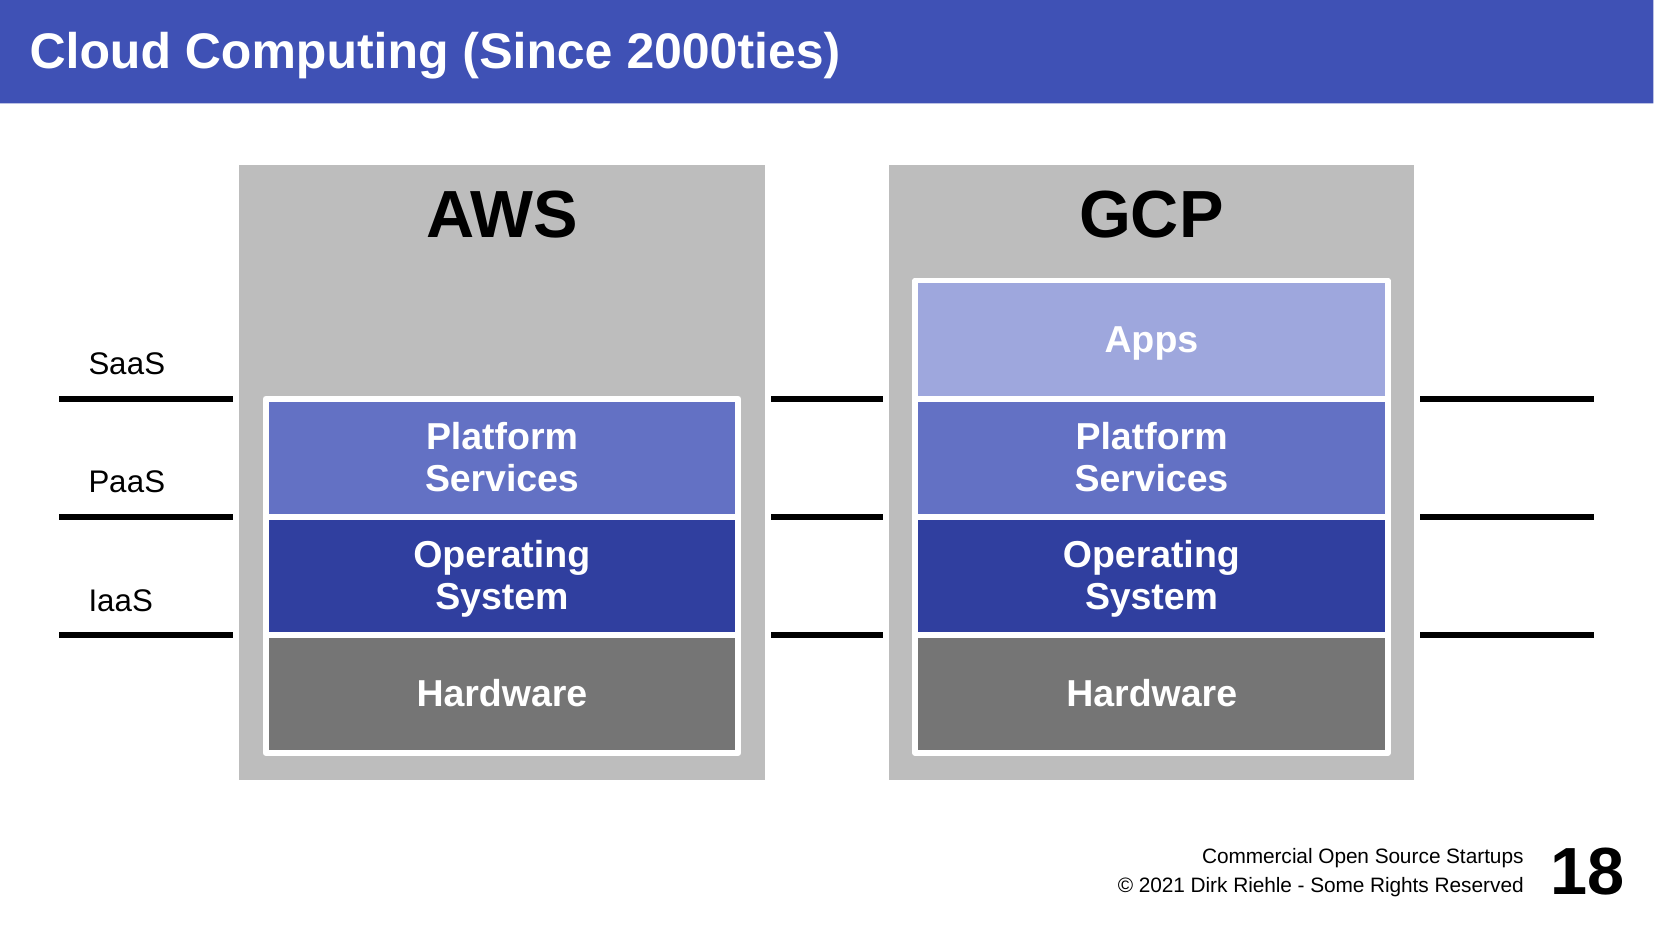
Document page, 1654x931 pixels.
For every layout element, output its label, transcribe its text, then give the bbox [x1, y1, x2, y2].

text_box GCP [885, 162, 1418, 783]
text_box Hardware [915, 635, 1388, 753]
title Cloud Computing (Since 2000ties) [0, 0, 1654, 104]
text_box AWS [236, 162, 768, 783]
text_box Platform Services [915, 399, 1388, 516]
text_box Operating System [915, 516, 1388, 635]
text_box Apps [915, 280, 1388, 399]
text_box Platform Services [265, 398, 739, 516]
text_box Operating System [265, 516, 739, 635]
text_box Hardware [265, 635, 739, 753]
